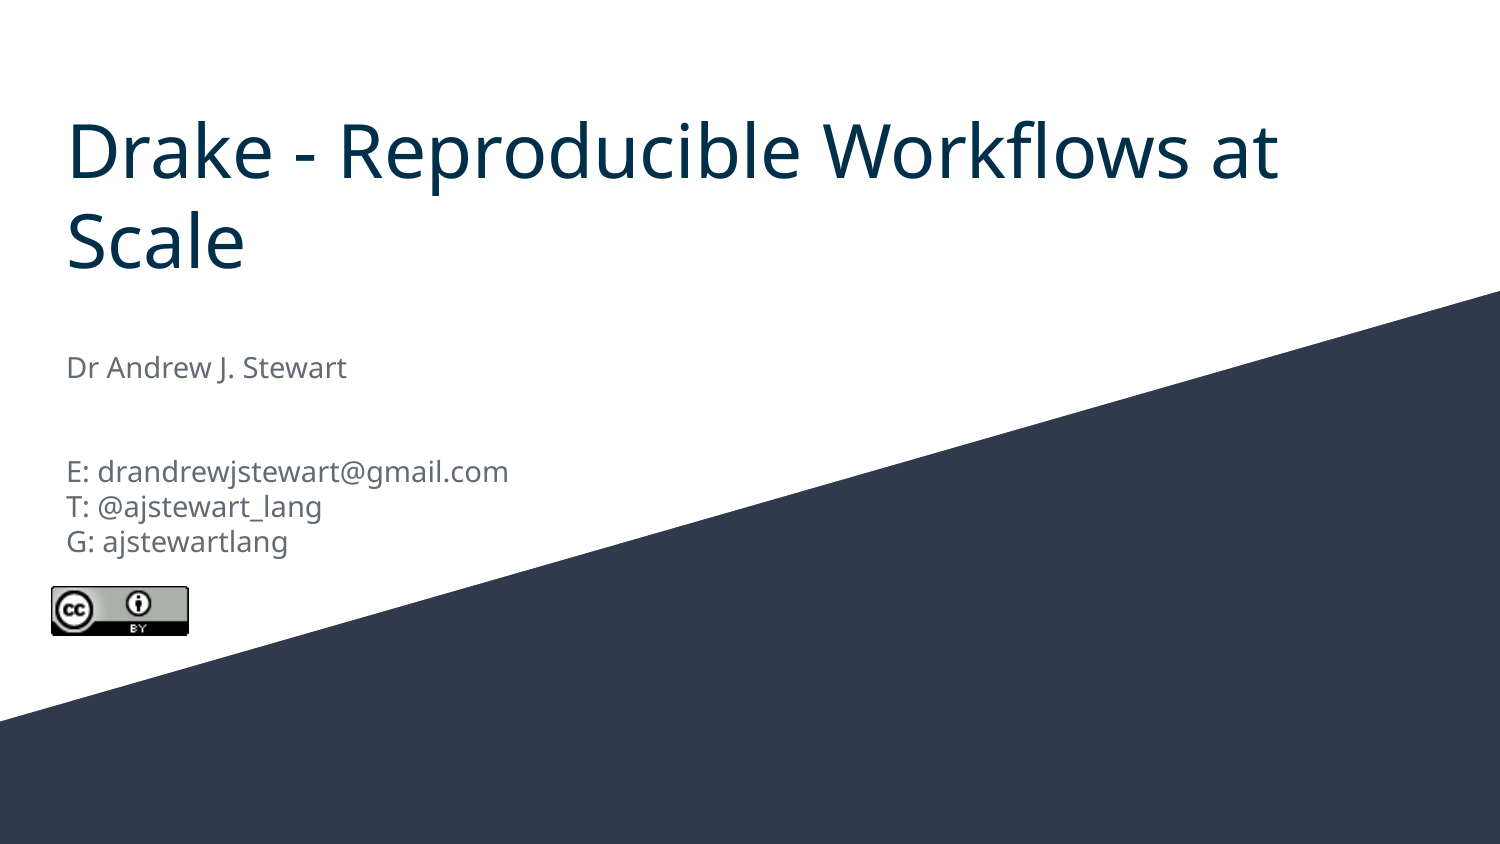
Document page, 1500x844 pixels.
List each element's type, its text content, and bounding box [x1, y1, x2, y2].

picture [51, 586, 189, 636]
text_box Dr Andrew J. Stewart E: drandrewjstewart@gmail.com T: @ajstewart_lang G: ajstewartlang [51, 298, 748, 421]
text_box Drake - Reproducible Workflows at Scale [51, 88, 1449, 299]
